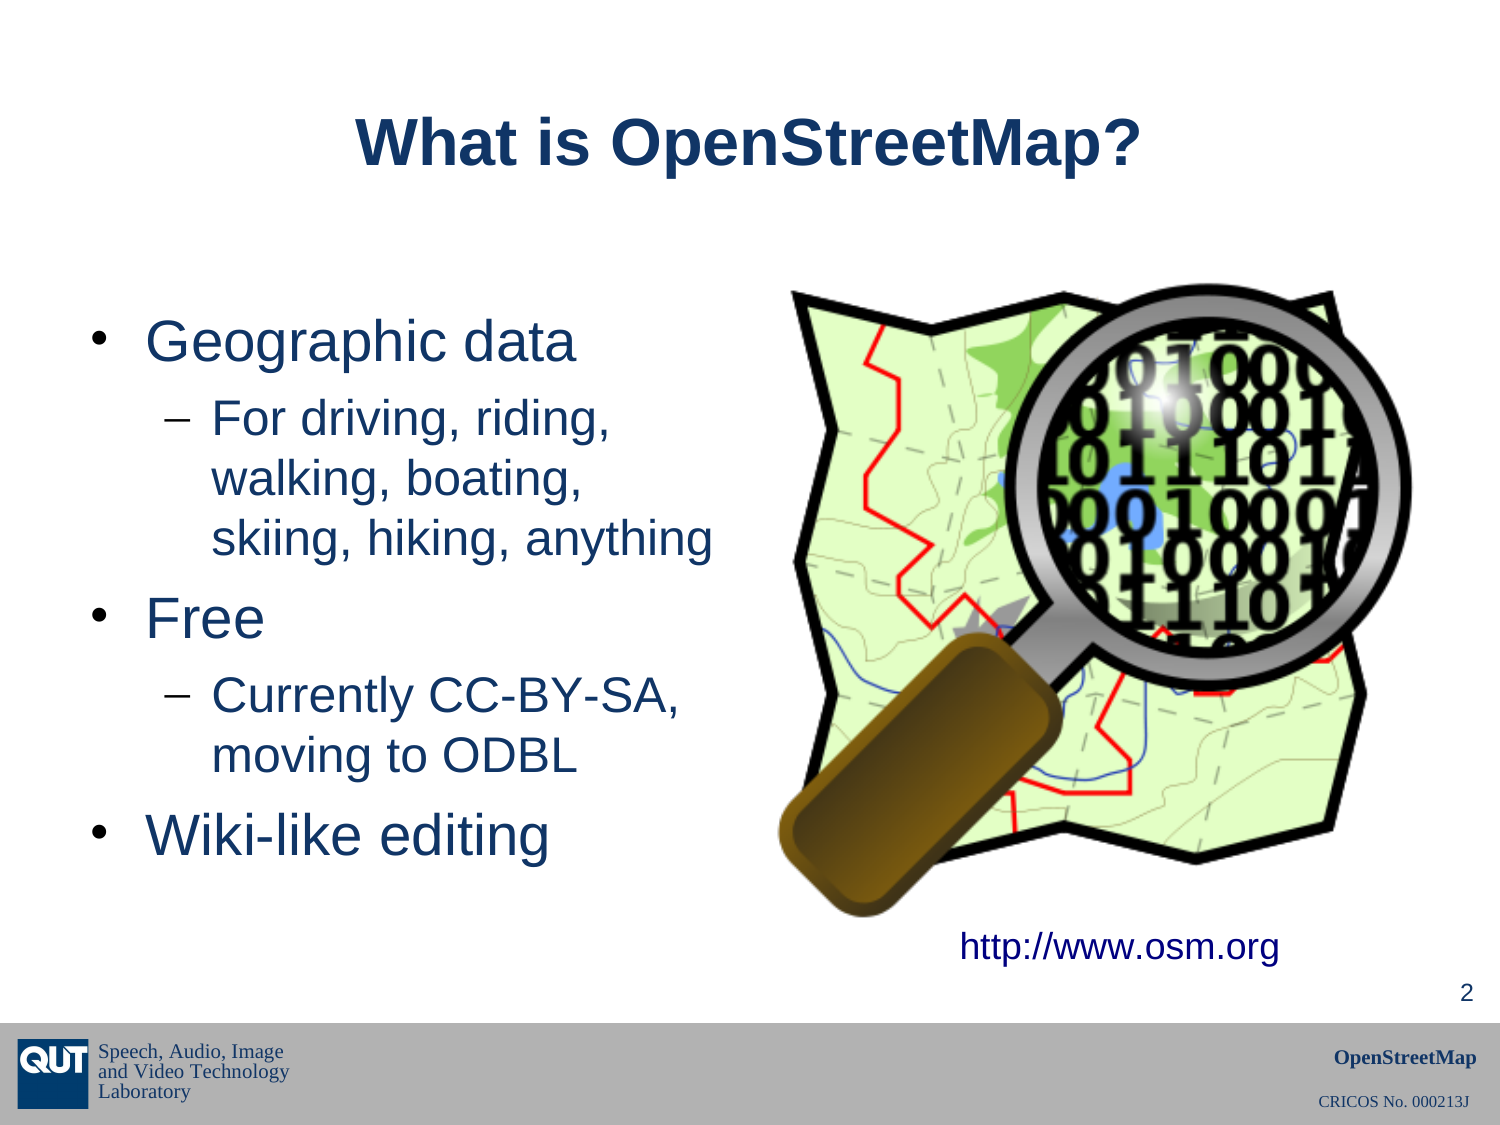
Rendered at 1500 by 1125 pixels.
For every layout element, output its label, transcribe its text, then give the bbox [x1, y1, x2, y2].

picture [17, 1039, 89, 1109]
text_box http://www.osm.org [944, 914, 1296, 975]
picture [767, 265, 1427, 925]
title What is OpenStreetMap? [74, 37, 1425, 240]
list Geographic data For driving, riding, walking, boating, skiing, hiking, anything Free Currently CC-BY-SA, moving to ODBL Wiki-like editing [74, 295, 734, 1038]
